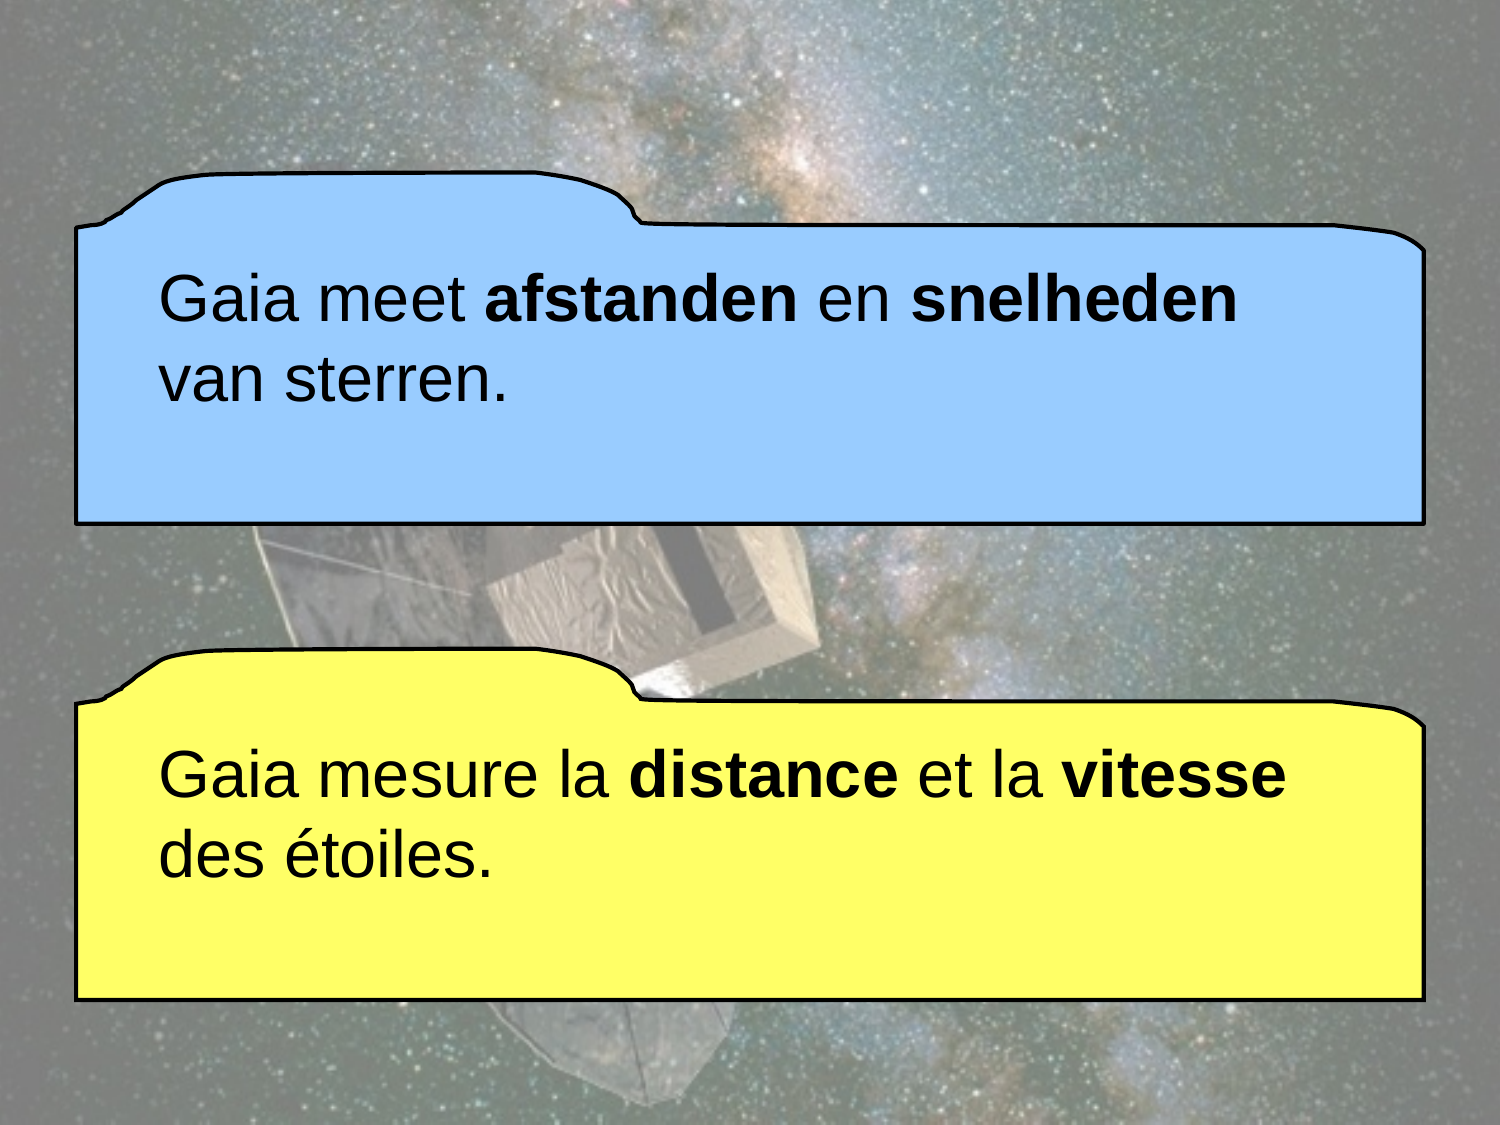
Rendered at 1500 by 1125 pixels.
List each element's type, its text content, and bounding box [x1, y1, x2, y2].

picture [0, 0, 1500, 1125]
text_box Gaia meet afstanden en snelheden van sterren. [76, 172, 1424, 524]
text_box Gaia mesure la distance et la vitesse des étoiles. [76, 648, 1424, 1000]
